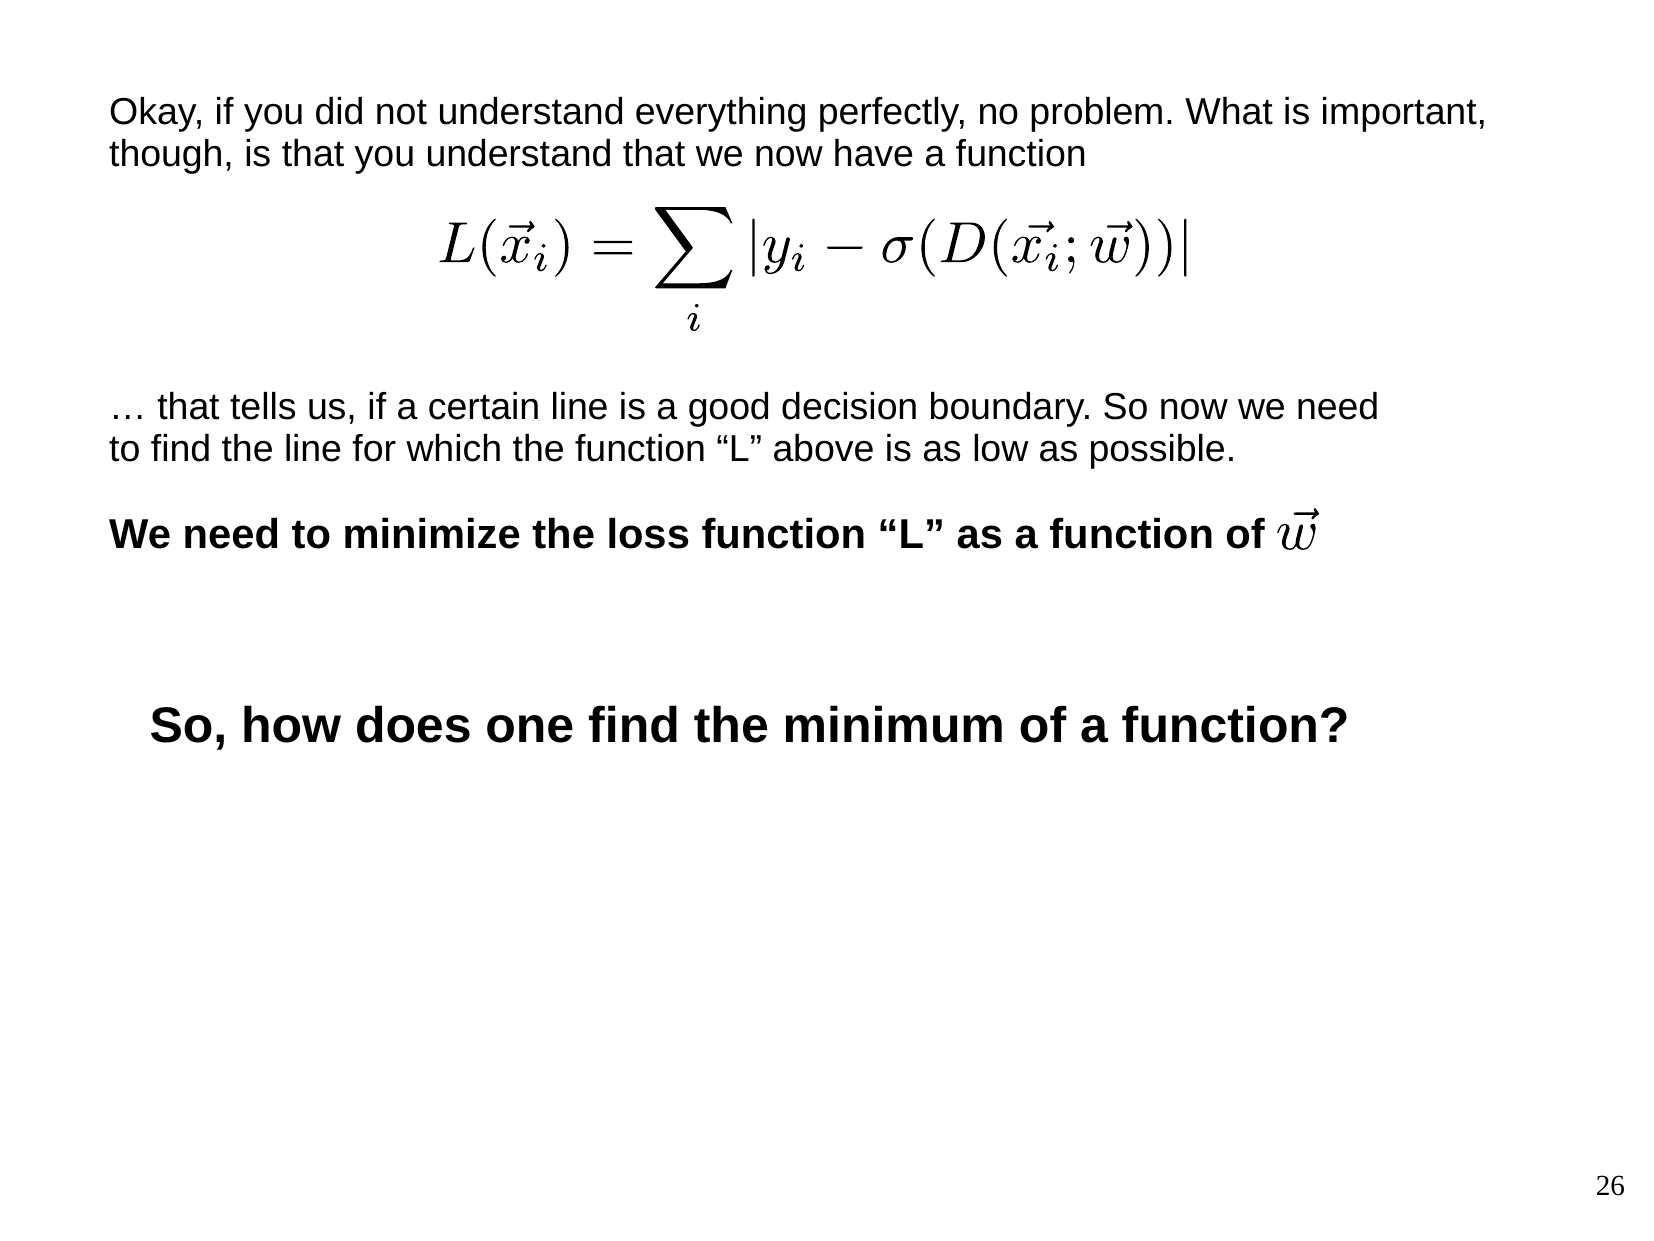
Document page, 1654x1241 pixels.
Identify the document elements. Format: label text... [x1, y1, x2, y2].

text_box … that tells us, if a certain line is a good decision boundary. So now we need to find the line for which the function “L” above is as low as possible. We need to minimize the loss function “L” as a function of So, how does one find the minimum of a function? [94, 377, 1406, 761]
picture [437, 201, 1194, 331]
text_box Okay, if you did not understand everything perfectly, no problem. What is important, though, is that you understand that we now have a function [94, 82, 1524, 182]
picture [1275, 507, 1321, 550]
